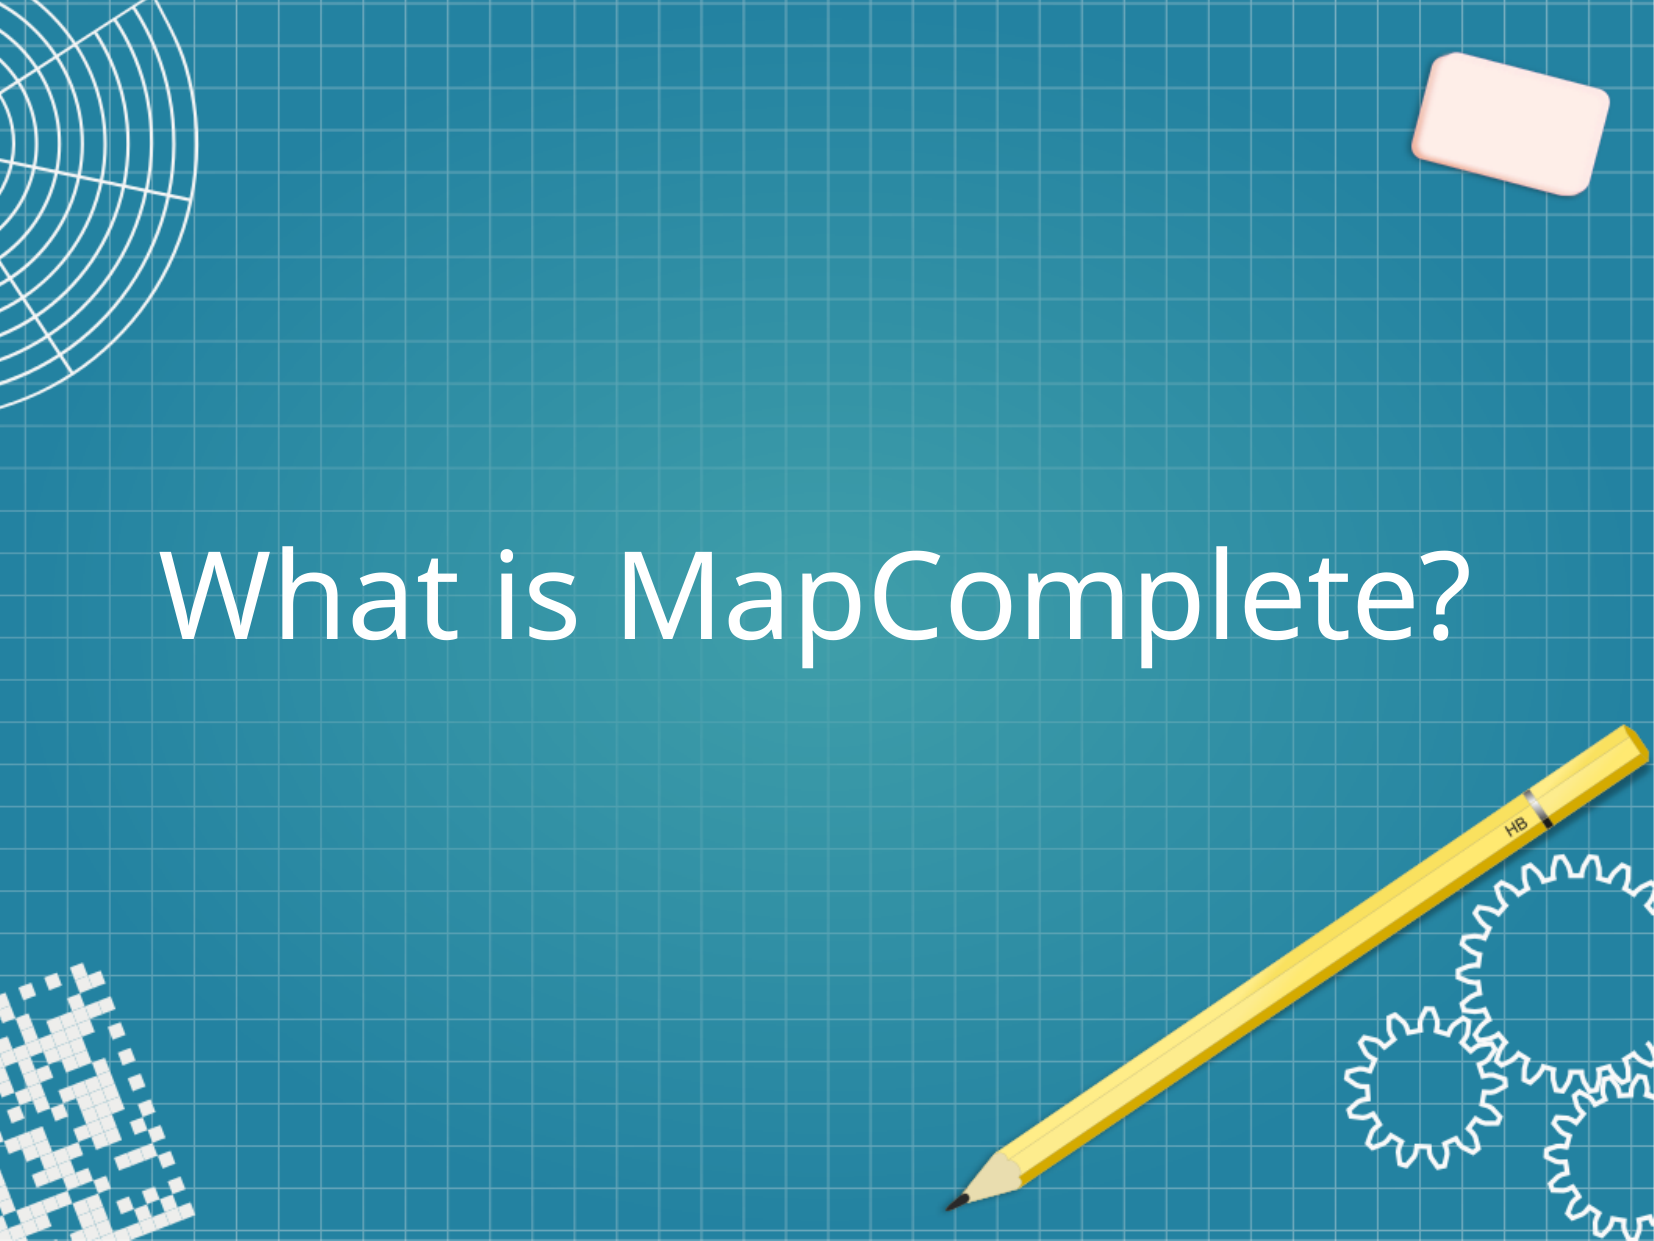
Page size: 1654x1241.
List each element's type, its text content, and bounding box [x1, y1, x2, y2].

picture [0, 0, 1654, 1241]
title What is MapComplete? [71, 450, 1561, 734]
